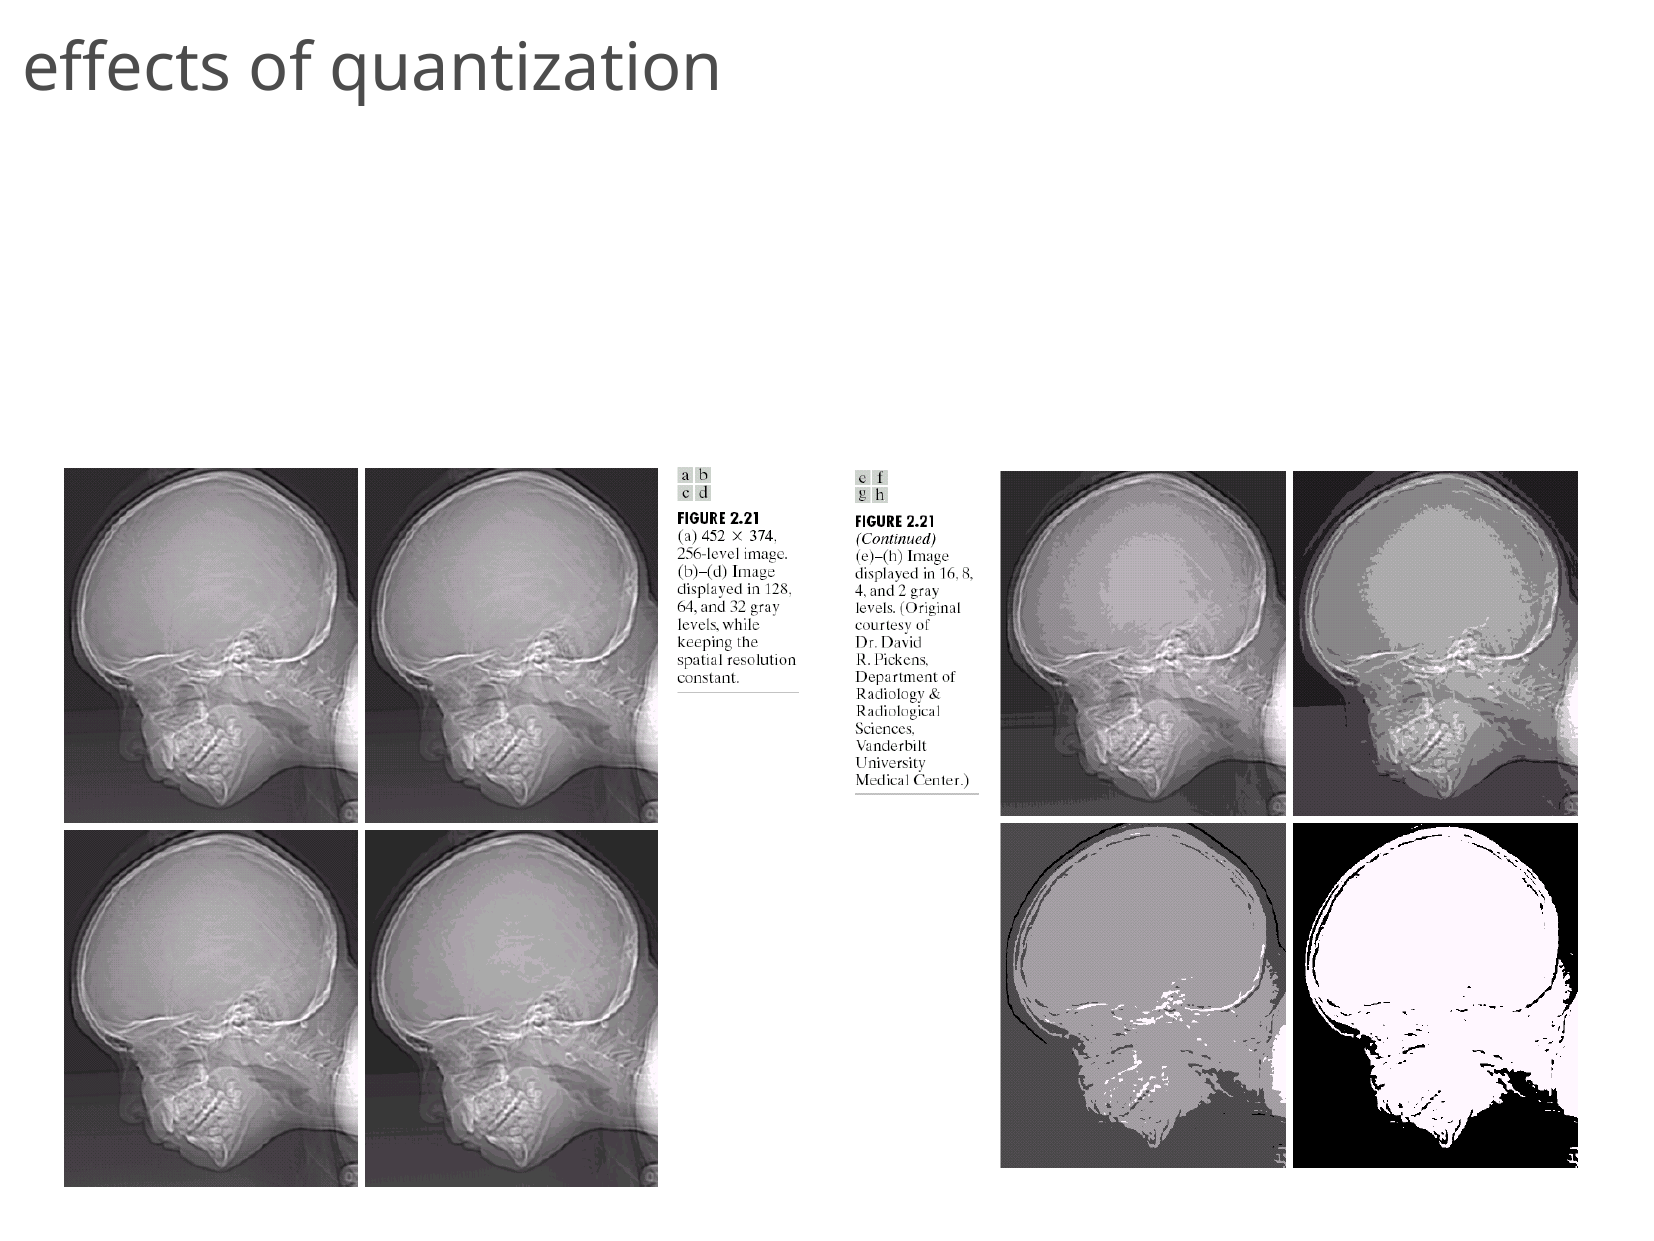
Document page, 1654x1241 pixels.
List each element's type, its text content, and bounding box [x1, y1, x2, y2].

picture [852, 466, 1582, 1172]
picture [59, 463, 806, 1189]
title effects of quantization [22, 19, 1654, 198]
